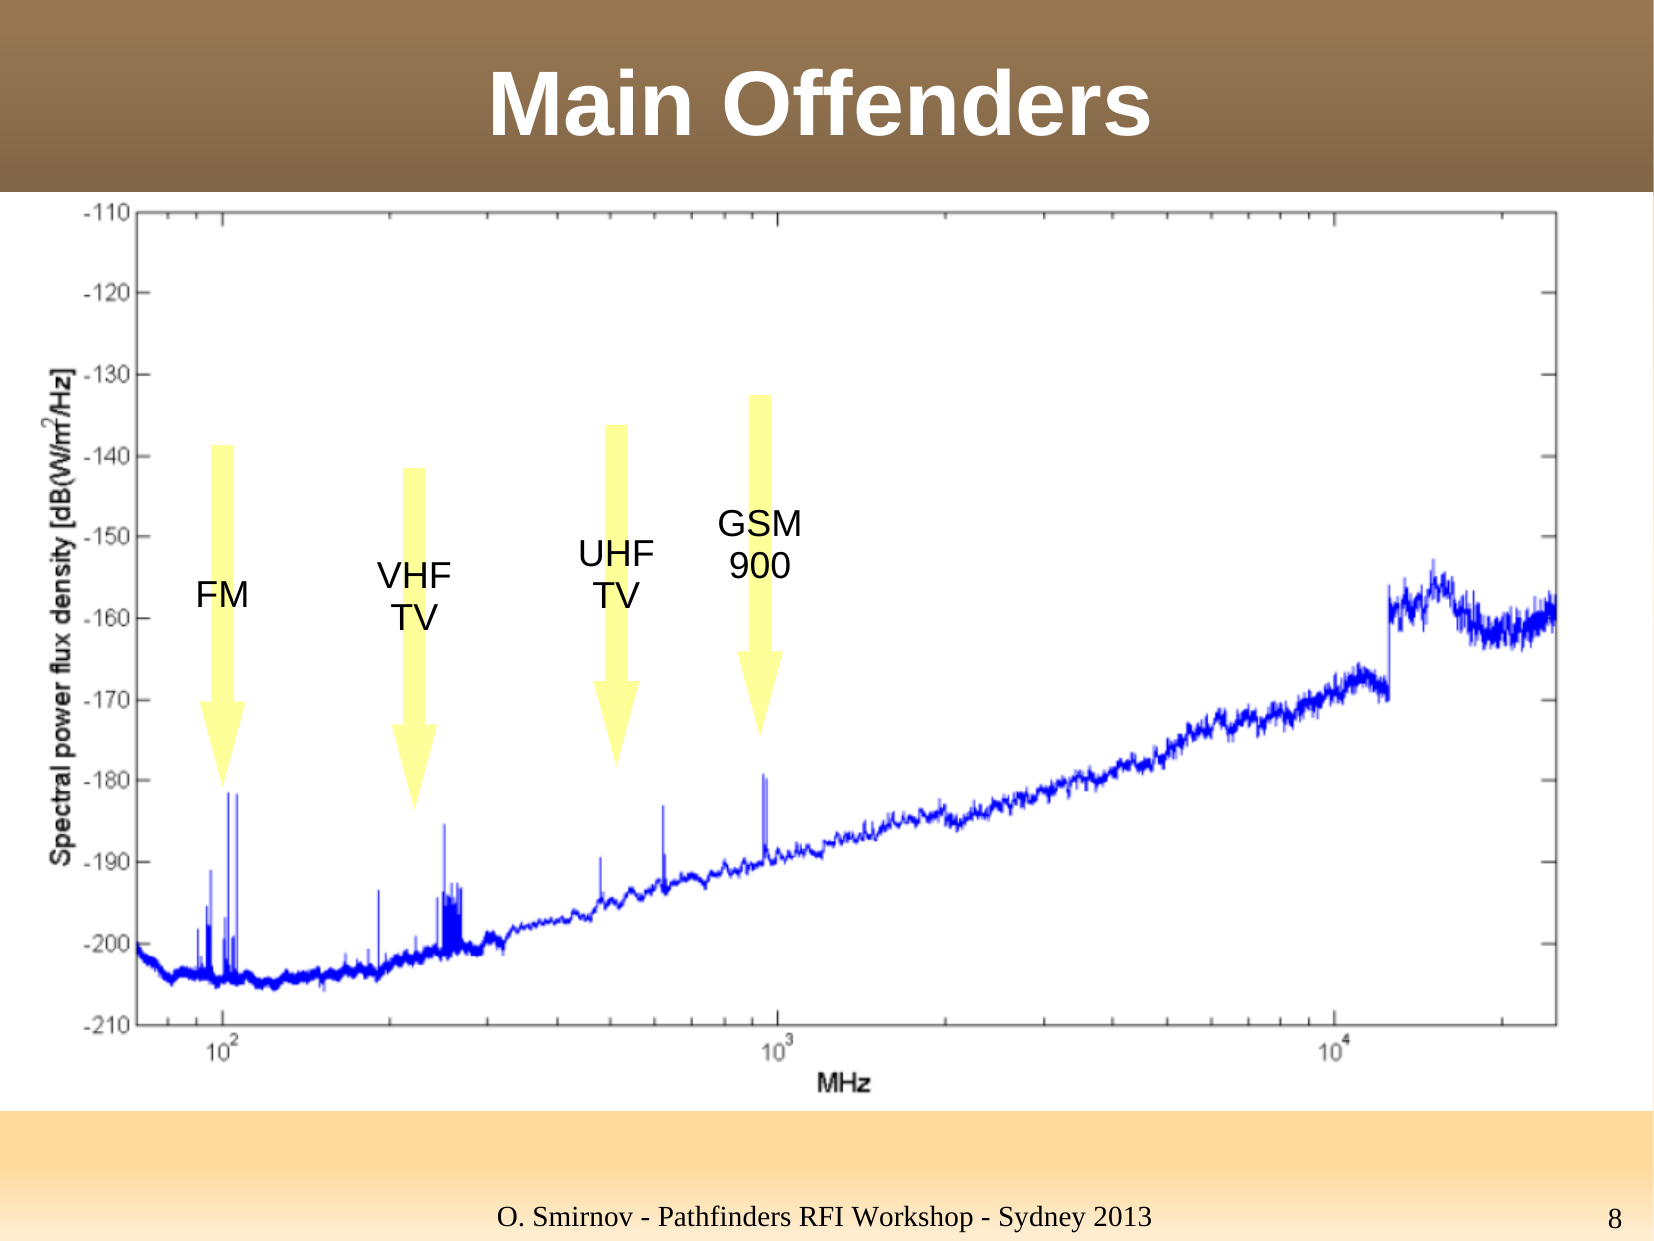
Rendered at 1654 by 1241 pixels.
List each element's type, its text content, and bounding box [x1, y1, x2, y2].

text_box FM [199, 445, 246, 788]
text_box VHF TV [391, 468, 438, 811]
text_box GSM 900 [737, 394, 784, 737]
picture [0, 0, 1654, 1241]
text_box UHF TV [593, 424, 640, 767]
title Main Offenders [76, 0, 1565, 208]
